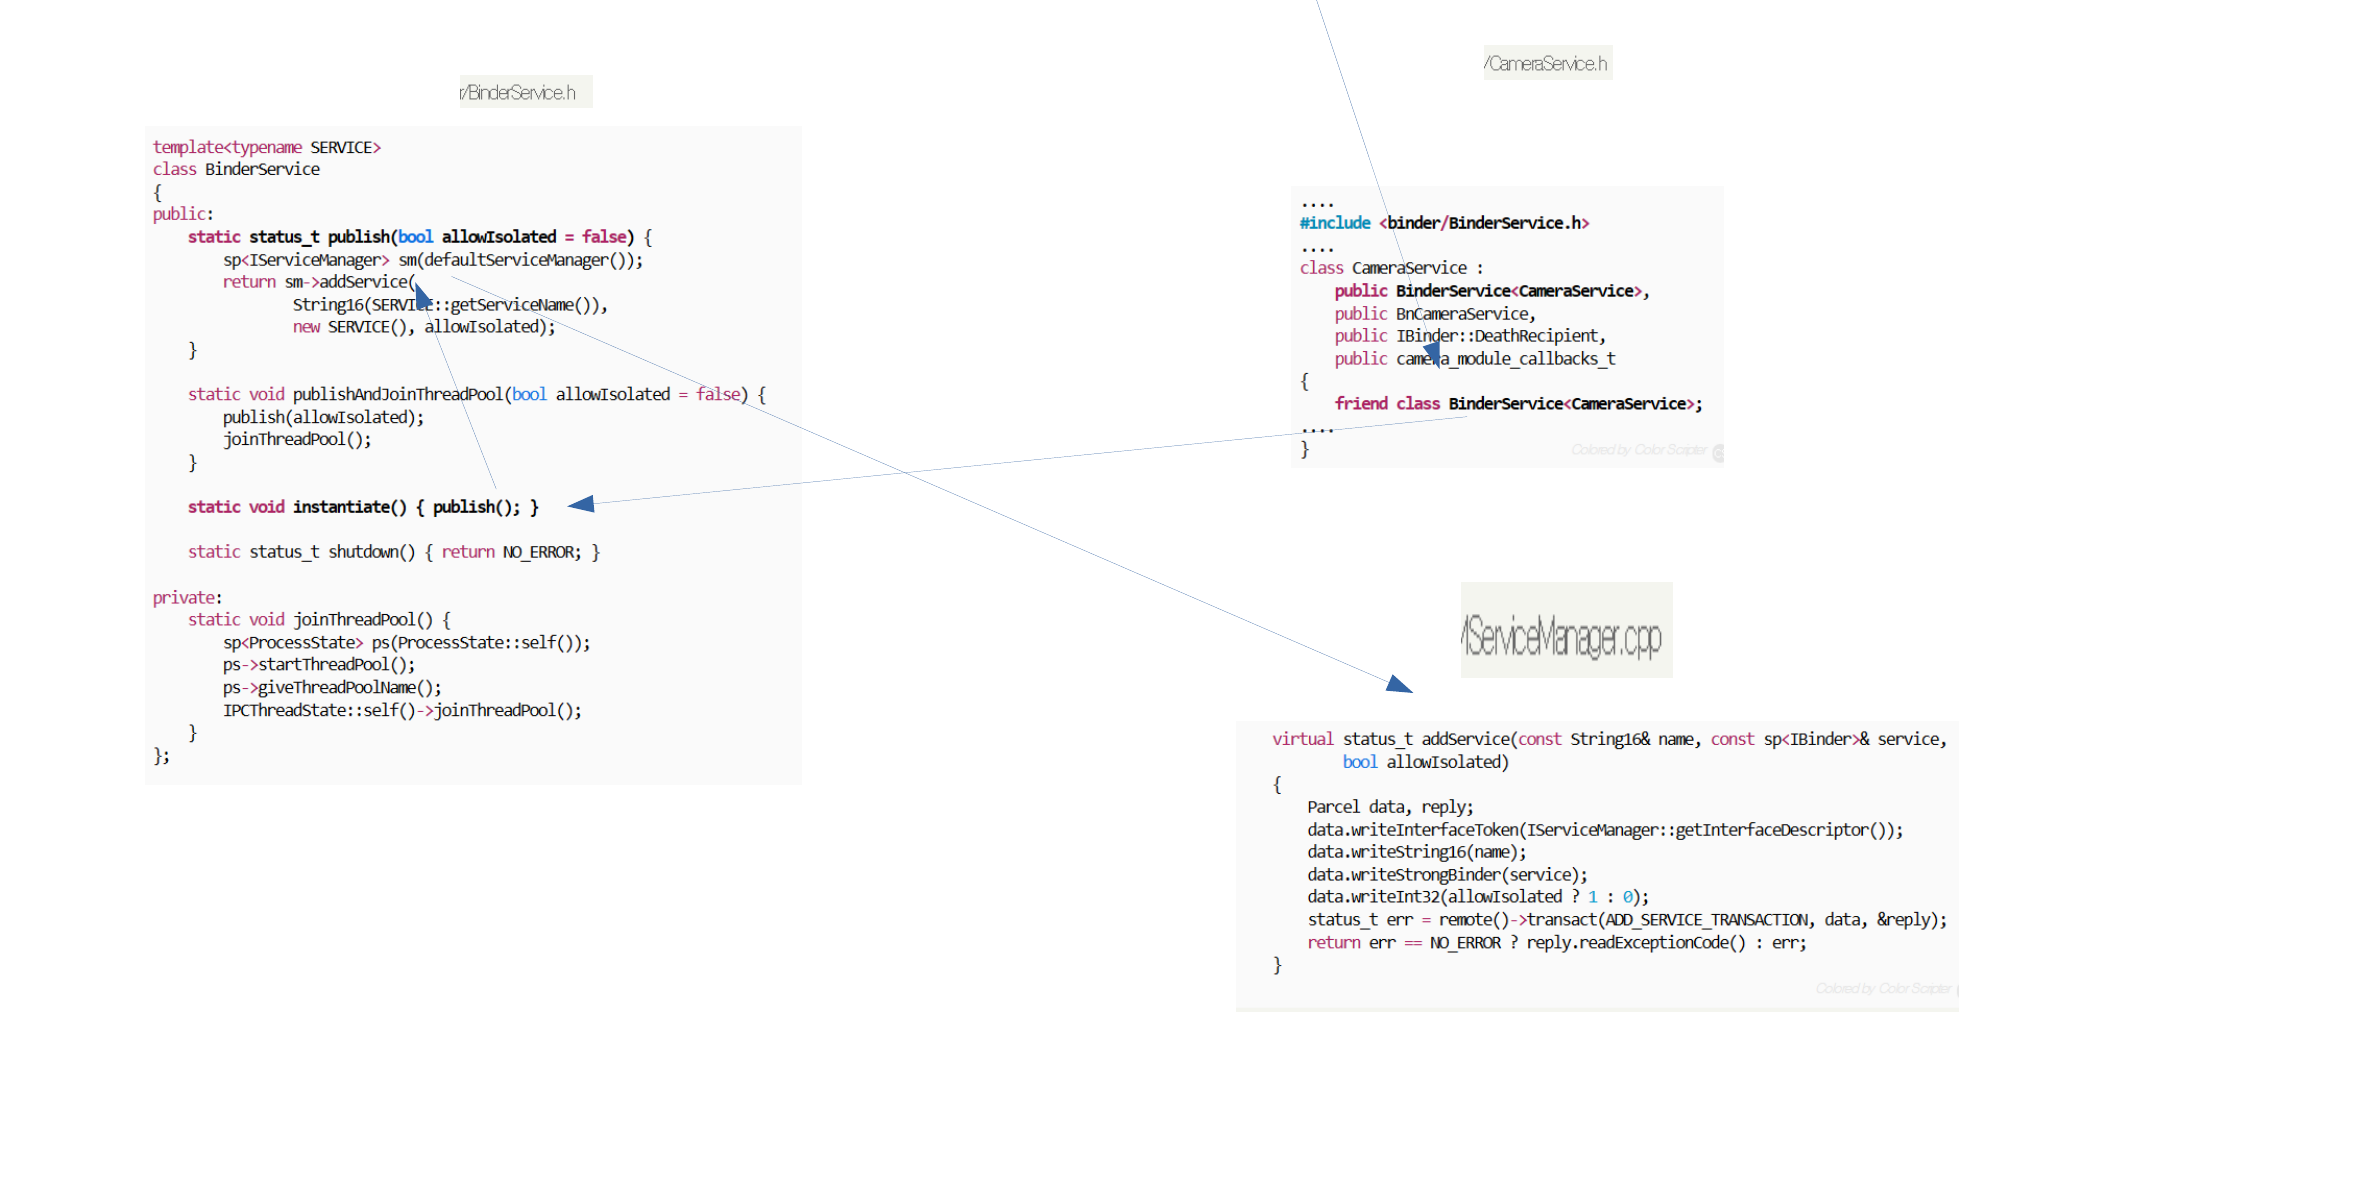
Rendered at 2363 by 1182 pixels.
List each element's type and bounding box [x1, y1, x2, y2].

picture [1236, 721, 1959, 1012]
picture [1291, 186, 1724, 468]
picture [1484, 45, 1613, 80]
picture [1461, 582, 1673, 678]
picture [145, 126, 802, 785]
picture [460, 75, 593, 108]
